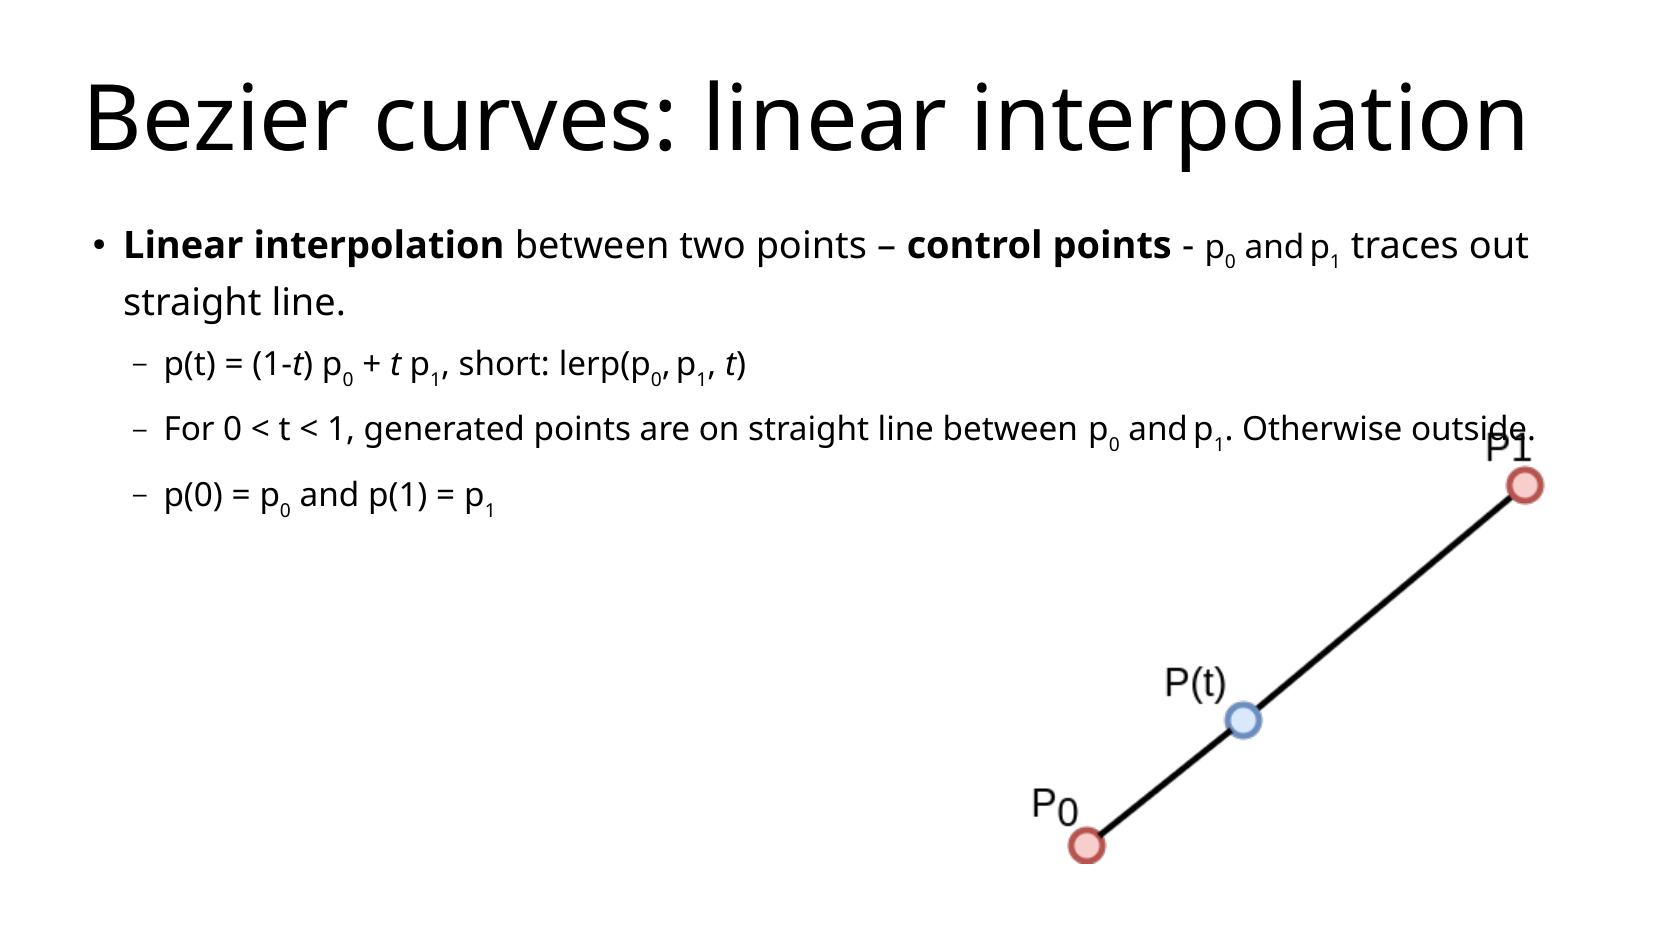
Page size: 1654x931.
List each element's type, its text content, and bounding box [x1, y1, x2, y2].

title Bezier curves: linear interpolation [82, 37, 1571, 193]
list Linear interpolation between two points – control points - p0 and p1 traces out straight line. p(t) = (1-t) p0 + t p1, short: lerp(p0, p1, t) For 0 < t < 1, generated points are on straight line between p0 and p1. Otherwise outside. p(0) = p0 and p(1) = p1 [82, 217, 1571, 526]
picture [1005, 419, 1559, 864]
